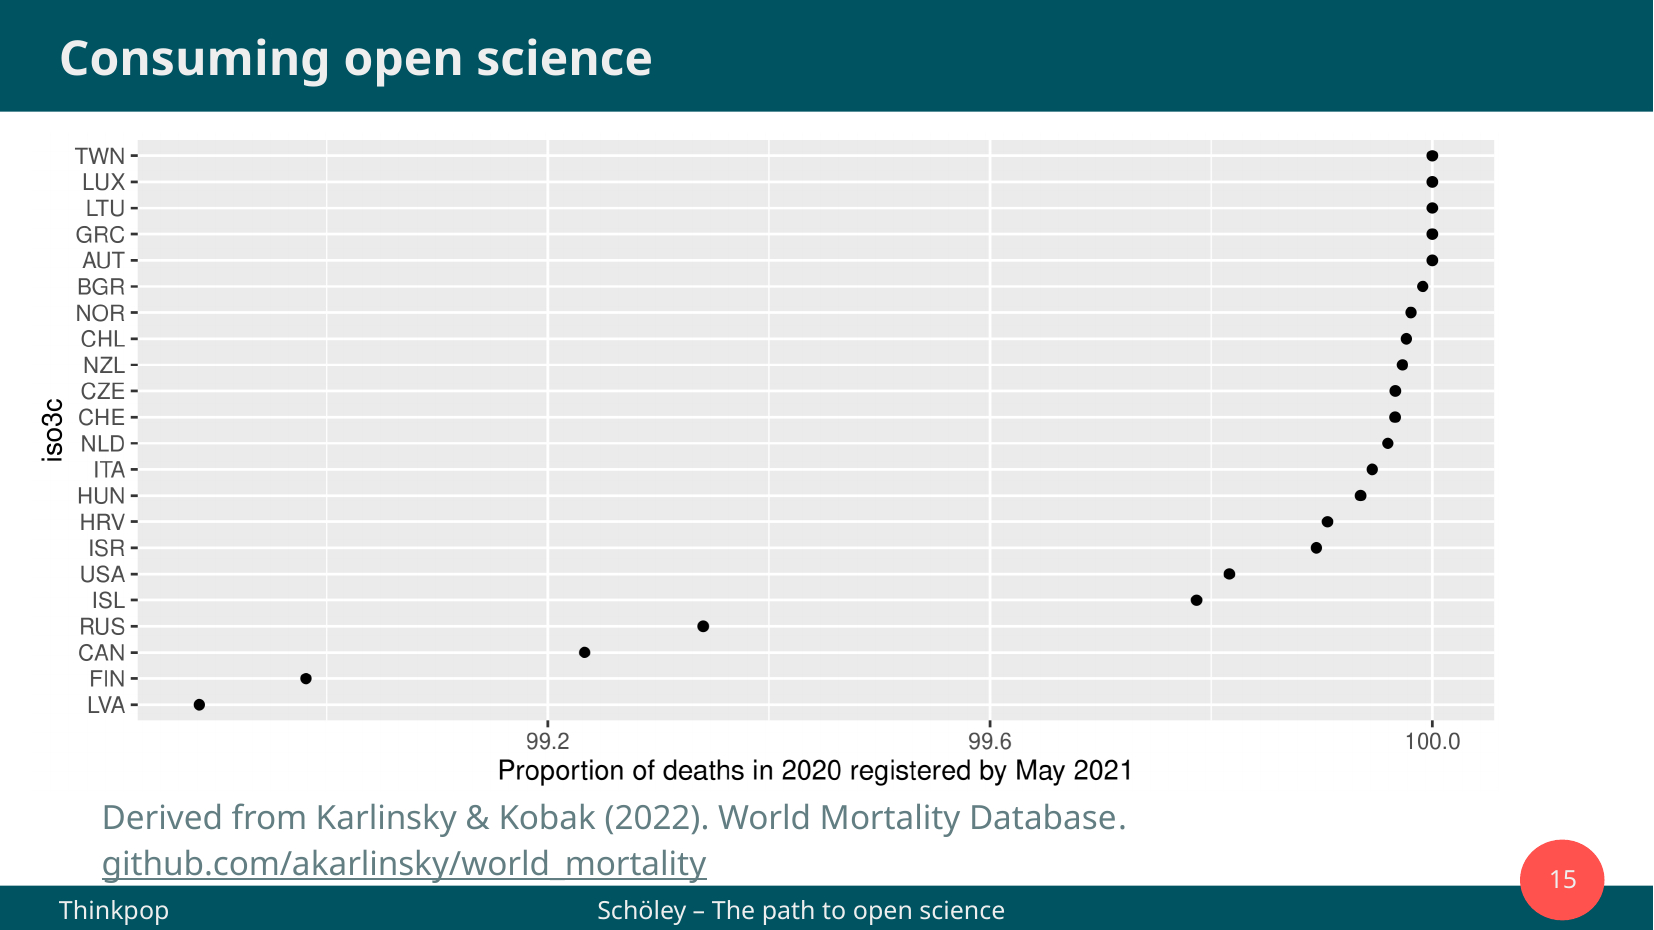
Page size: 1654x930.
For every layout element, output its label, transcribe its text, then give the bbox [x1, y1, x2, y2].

title Consuming open science [58, 0, 1594, 117]
text_box Derived from Karlinsky & Kobak (2022). World Mortality Database. github.com/akarlinsky/world_mortality [86, 791, 1441, 880]
picture [32, 132, 1499, 791]
